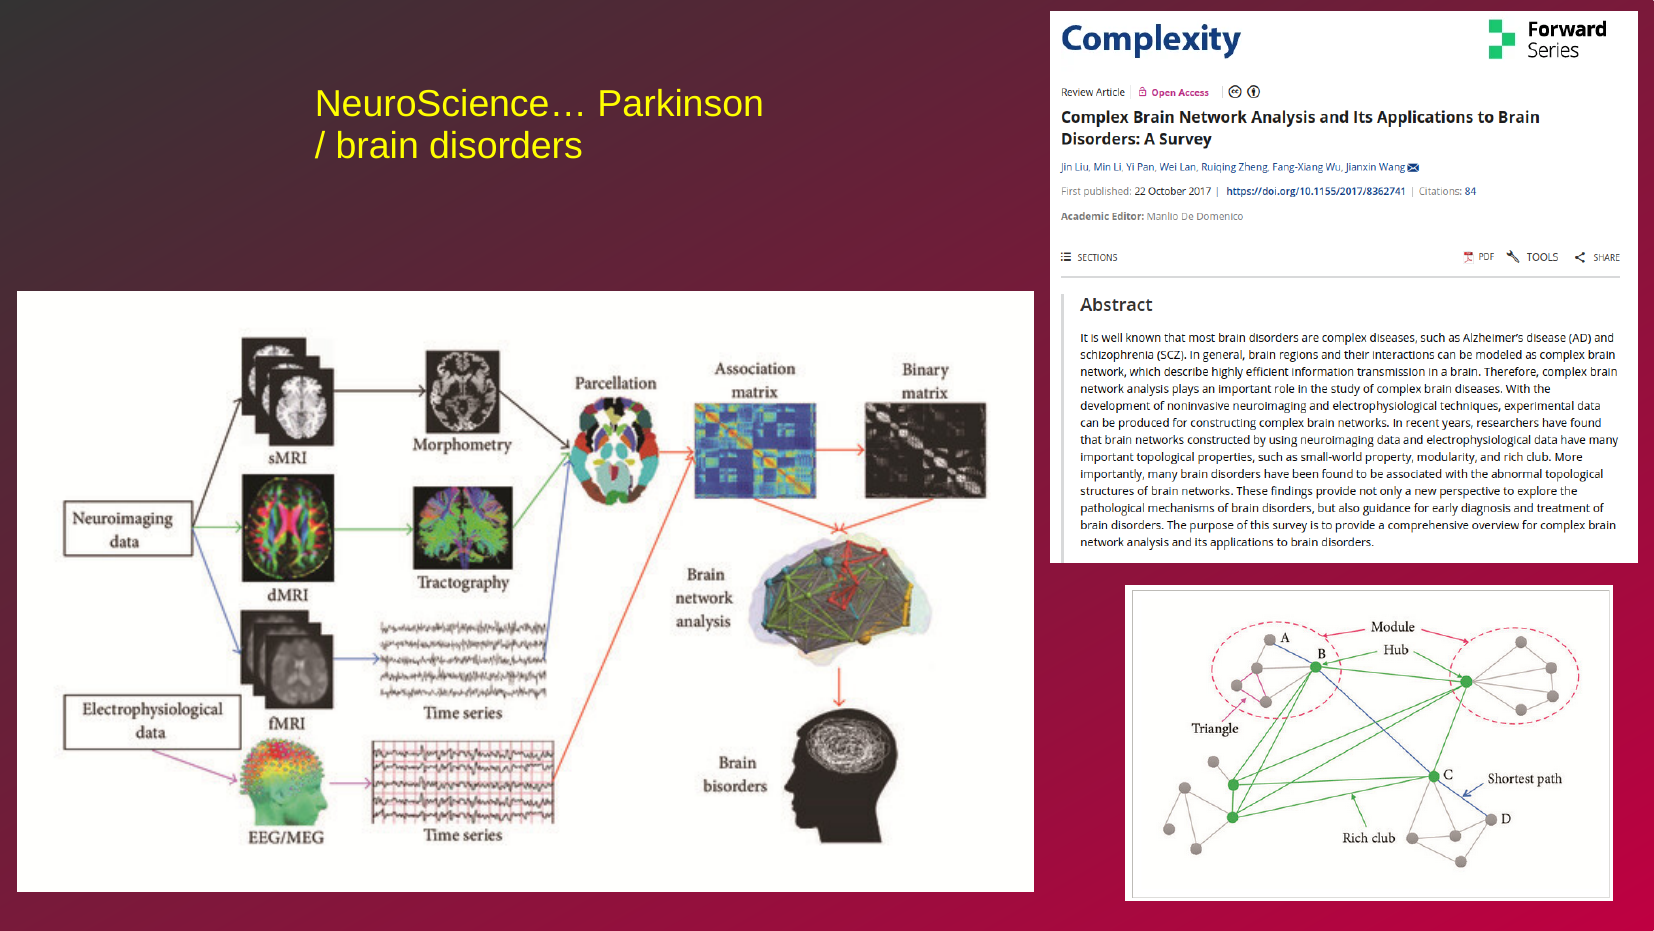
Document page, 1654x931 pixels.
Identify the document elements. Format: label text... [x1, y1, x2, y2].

picture [1050, 11, 1638, 563]
text_box NeuroScience… Parkinson / brain disorders [299, 75, 788, 174]
picture [1125, 585, 1613, 902]
picture [17, 291, 1034, 893]
